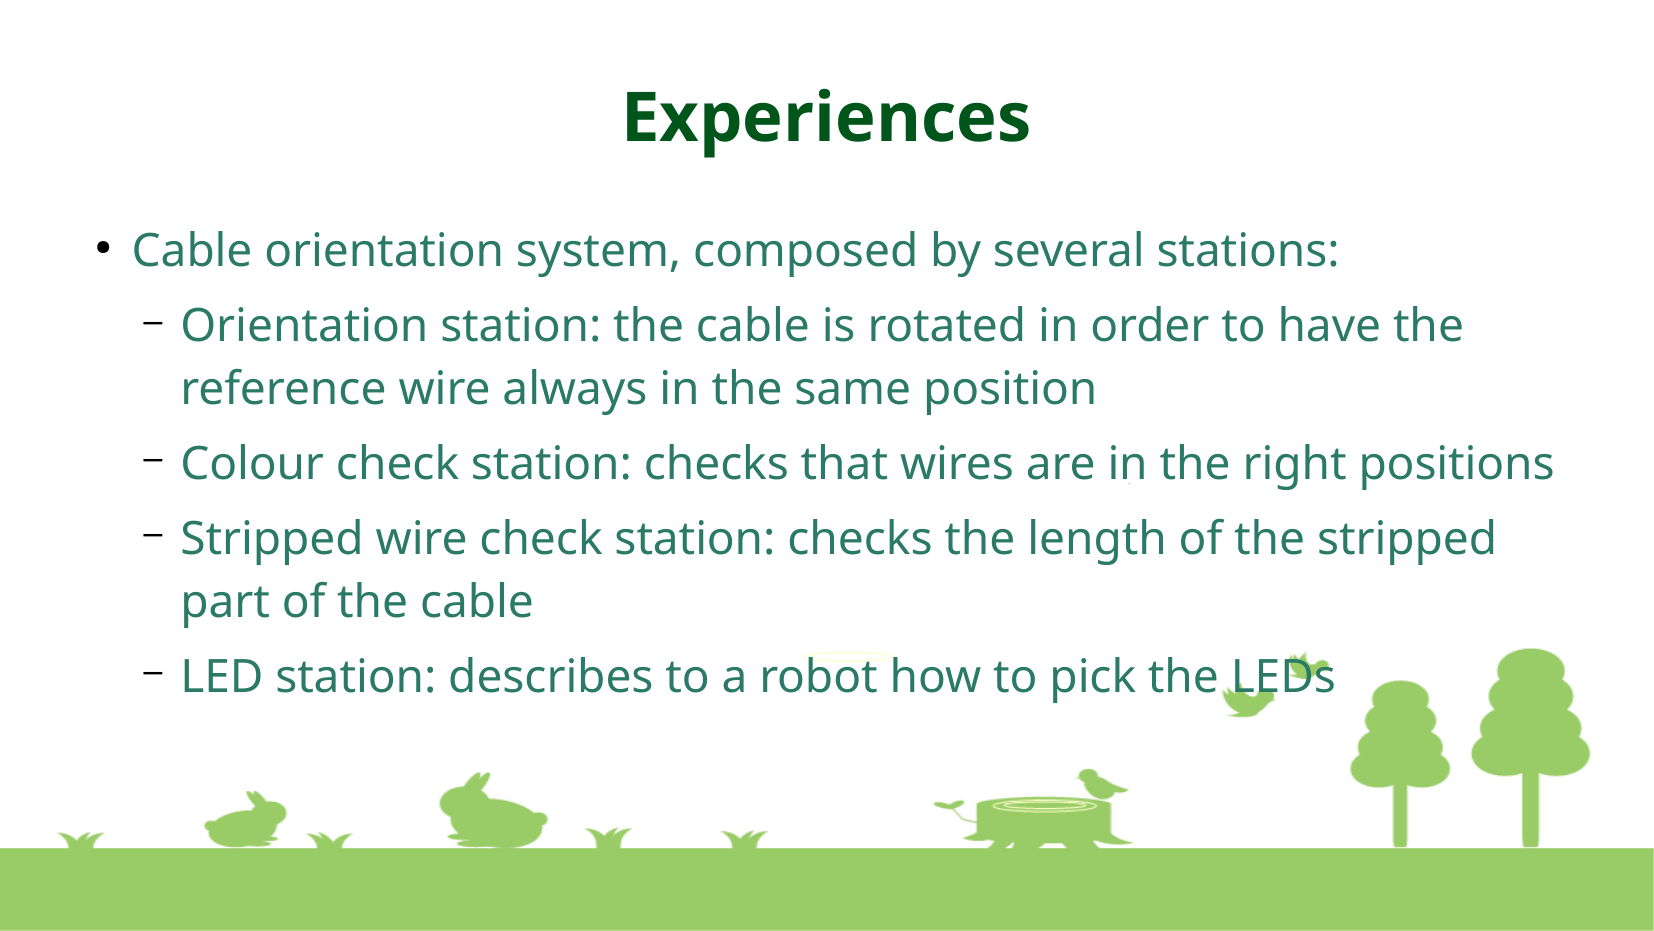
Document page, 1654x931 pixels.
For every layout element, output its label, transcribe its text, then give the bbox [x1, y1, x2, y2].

list Cable orientation system, composed by several stations: Orientation station: the cable is rotated in order to have the reference wire always in the same position Colour check station: checks that wires are in the right positions Stripped wire check station: checks the length of the stripped part of the cable LED station: describes to a robot how to pick the LEDs [82, 217, 1571, 758]
picture [0, 0, 1654, 931]
title Experiences [82, 37, 1571, 193]
